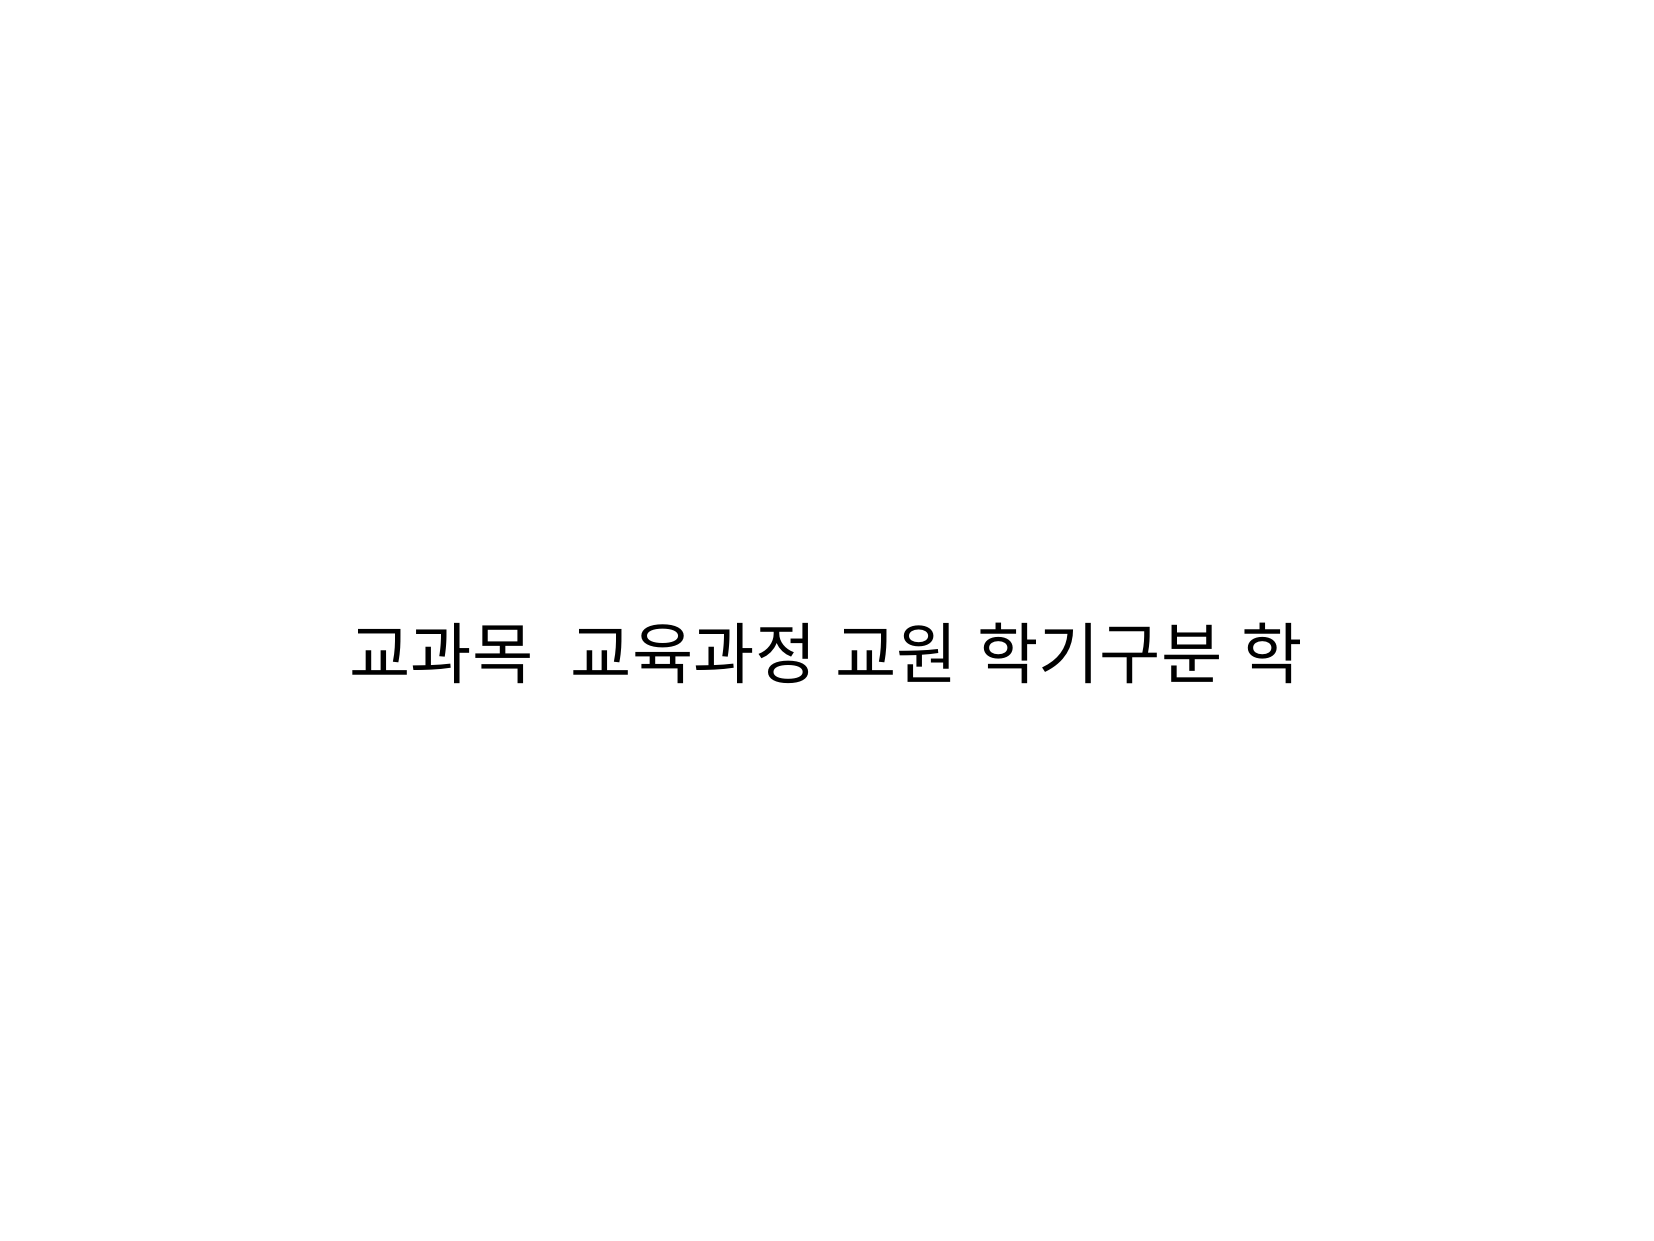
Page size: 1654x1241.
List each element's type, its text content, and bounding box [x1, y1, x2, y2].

subtitle 교과목 교육과정 교원 학기구분 학 [82, 290, 1571, 1010]
